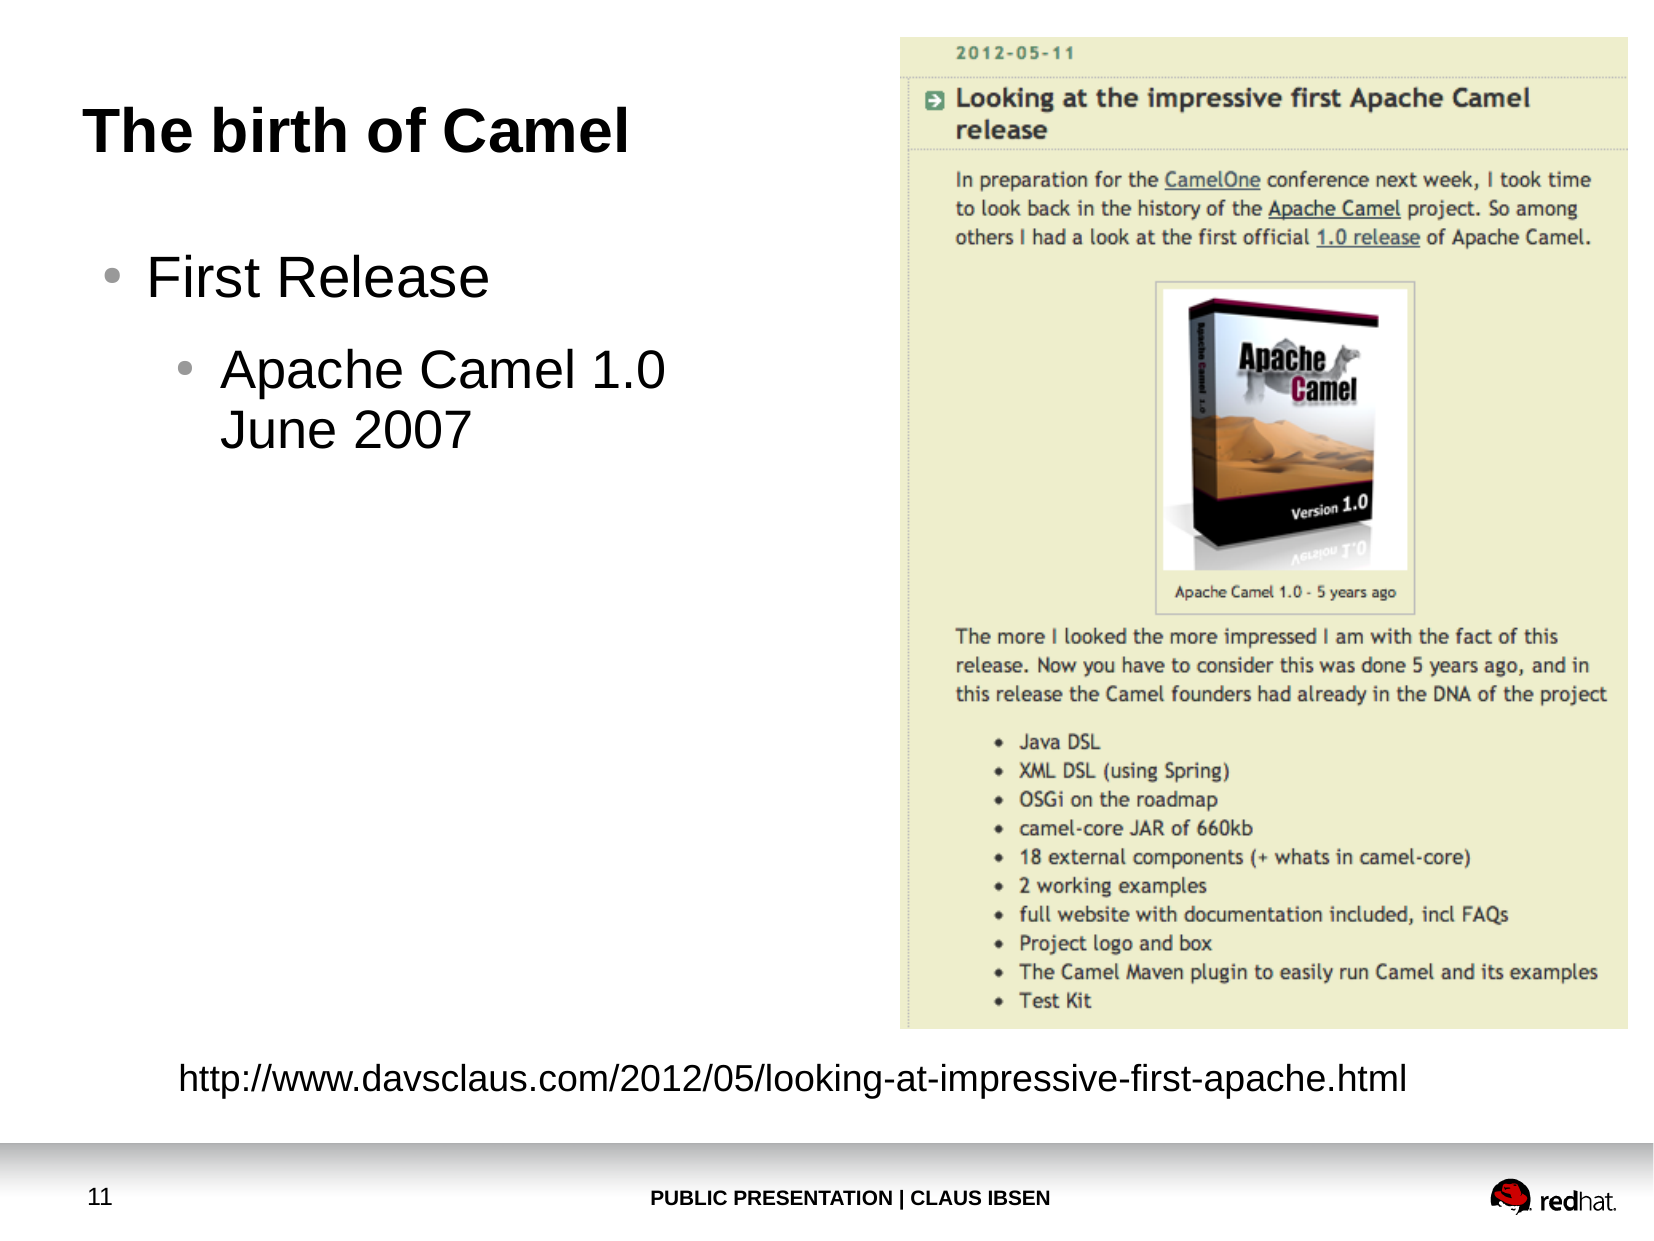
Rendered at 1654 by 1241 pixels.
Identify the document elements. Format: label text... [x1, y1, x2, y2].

picture [900, 37, 1628, 1029]
picture [0, 1143, 1654, 1241]
text_box http://www.davsclaus.com/2012/05/looking-at-impressive-first-apache.html [163, 1050, 1426, 1107]
title The birth of Camel [82, 37, 900, 226]
list First Release Apache Camel 1.0 June 2007 [86, 244, 1576, 1039]
